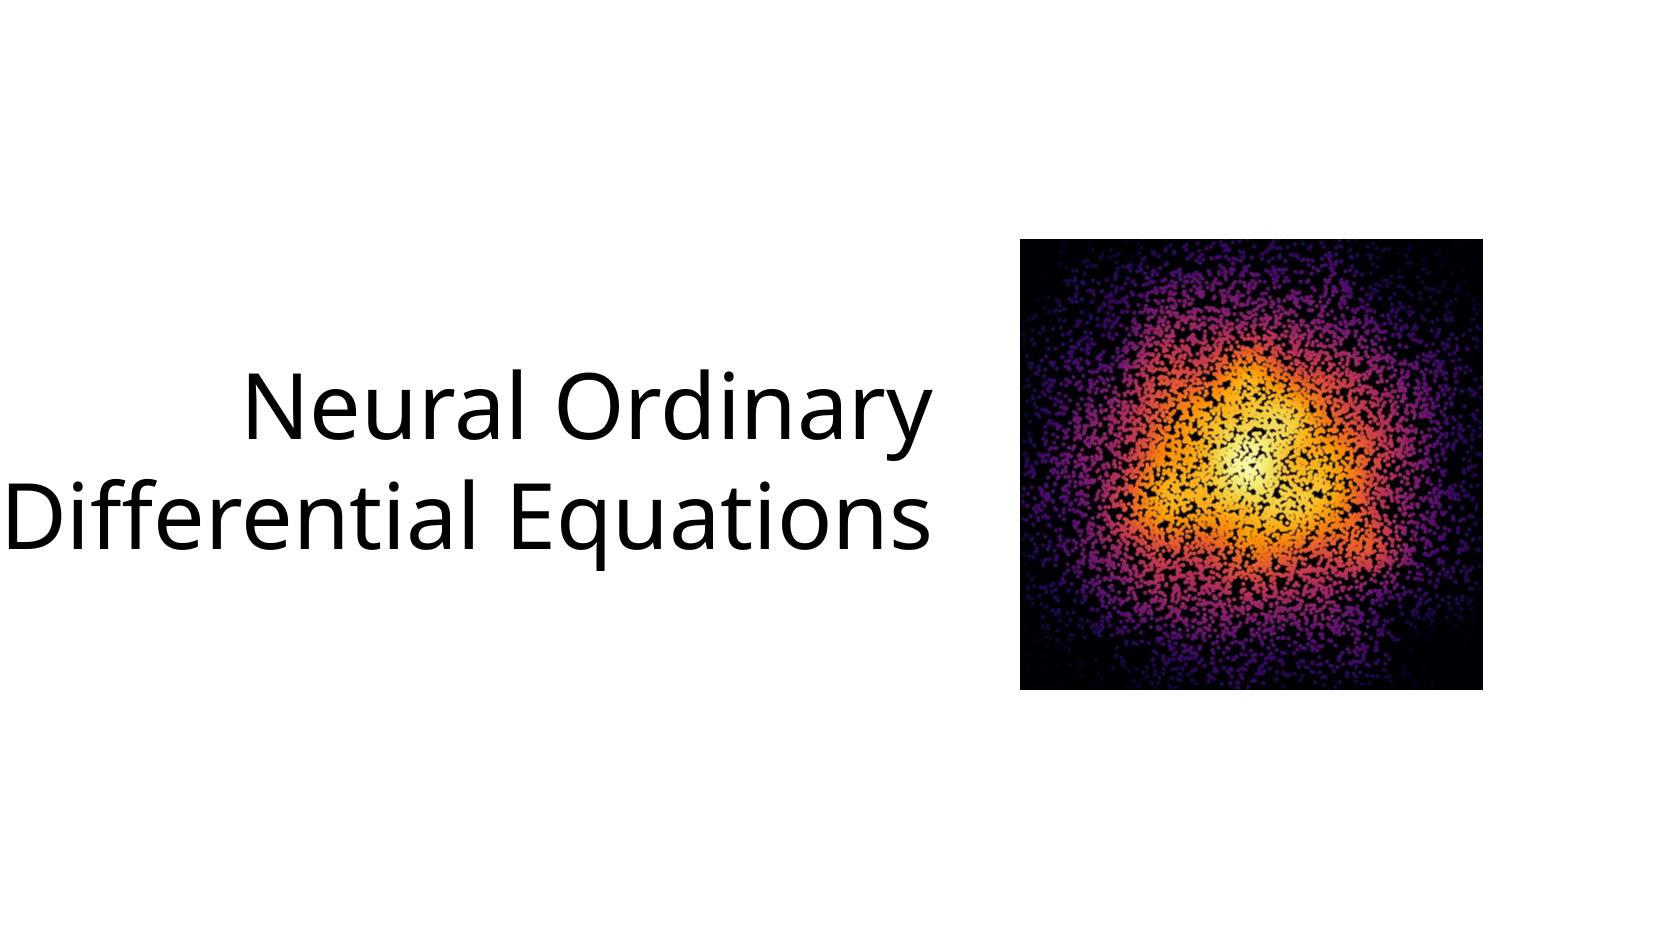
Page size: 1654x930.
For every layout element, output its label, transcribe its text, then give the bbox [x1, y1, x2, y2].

picture [1020, 240, 1483, 691]
title Neural Ordinary Differential Equations [0, 0, 961, 916]
